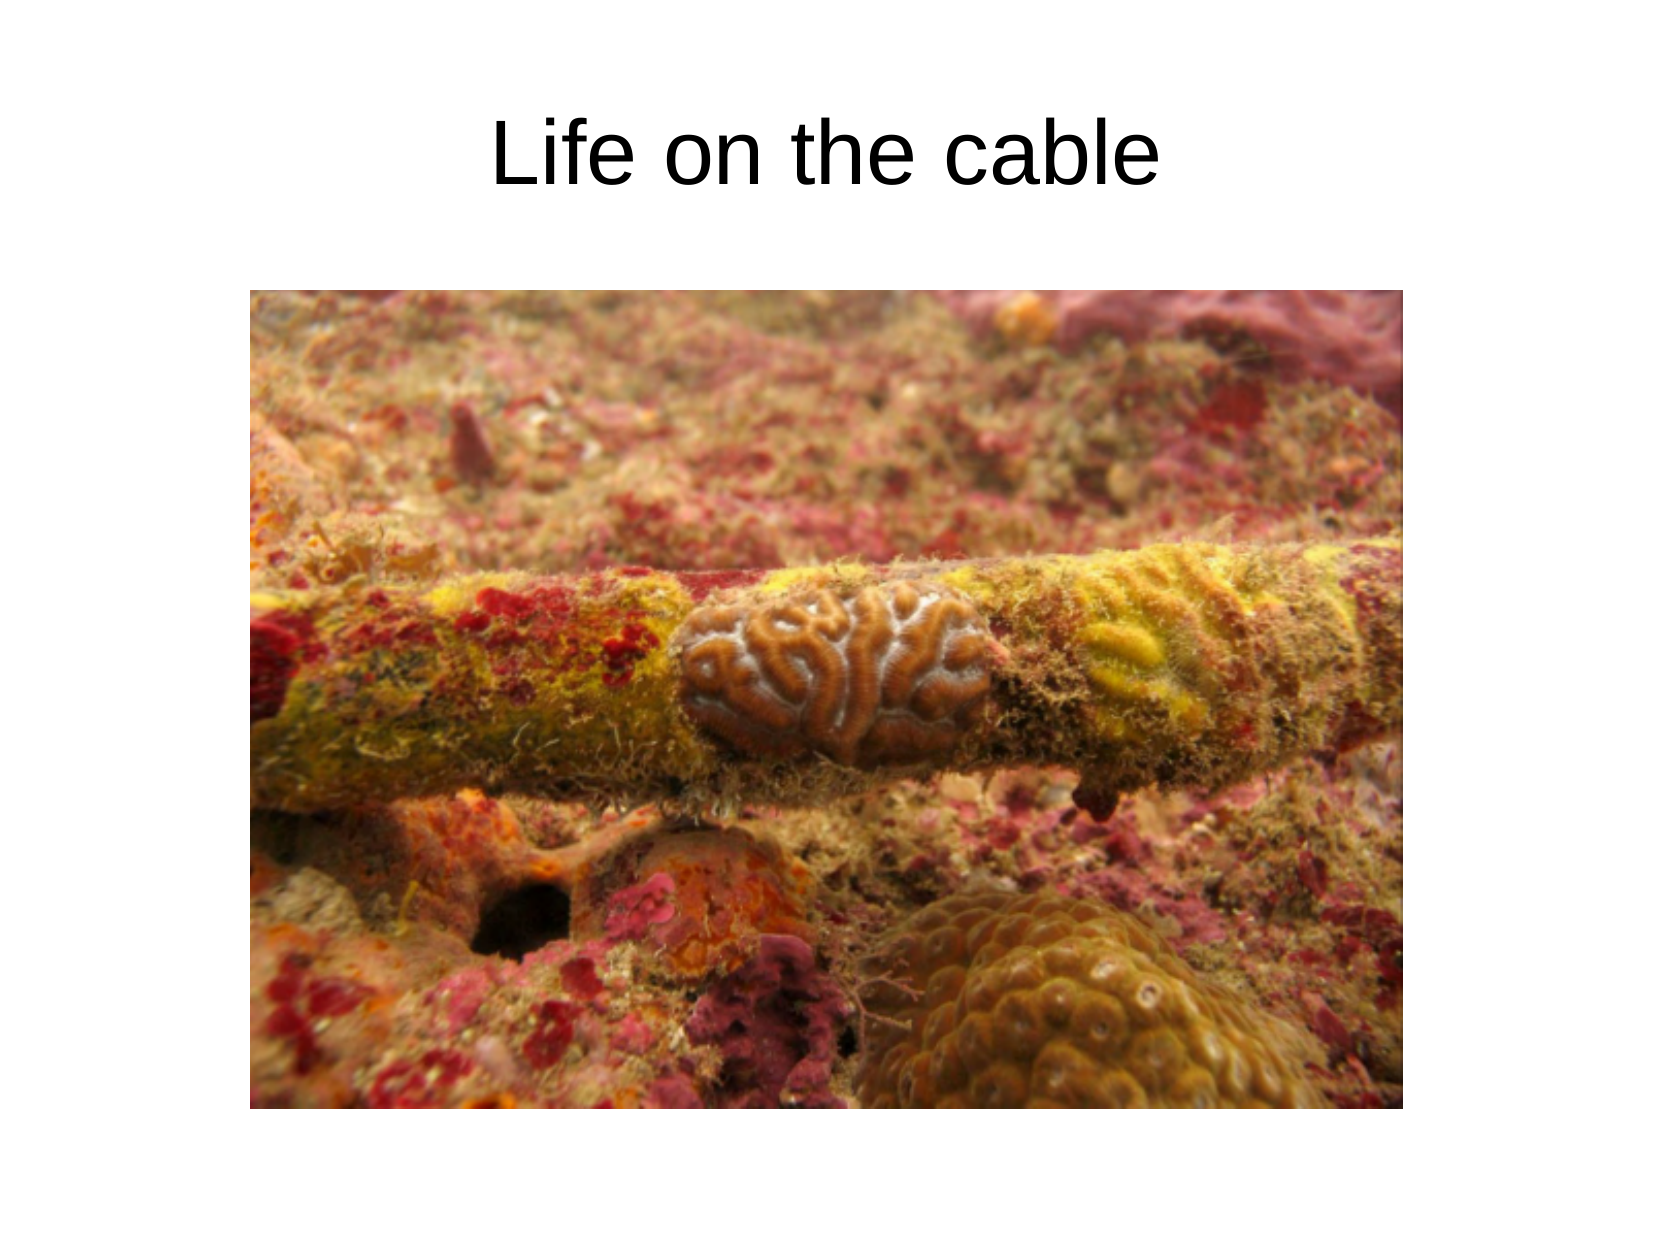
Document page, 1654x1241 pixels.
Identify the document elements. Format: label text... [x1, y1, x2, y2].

picture [250, 290, 1403, 1109]
title Life on the cable [82, 49, 1571, 257]
